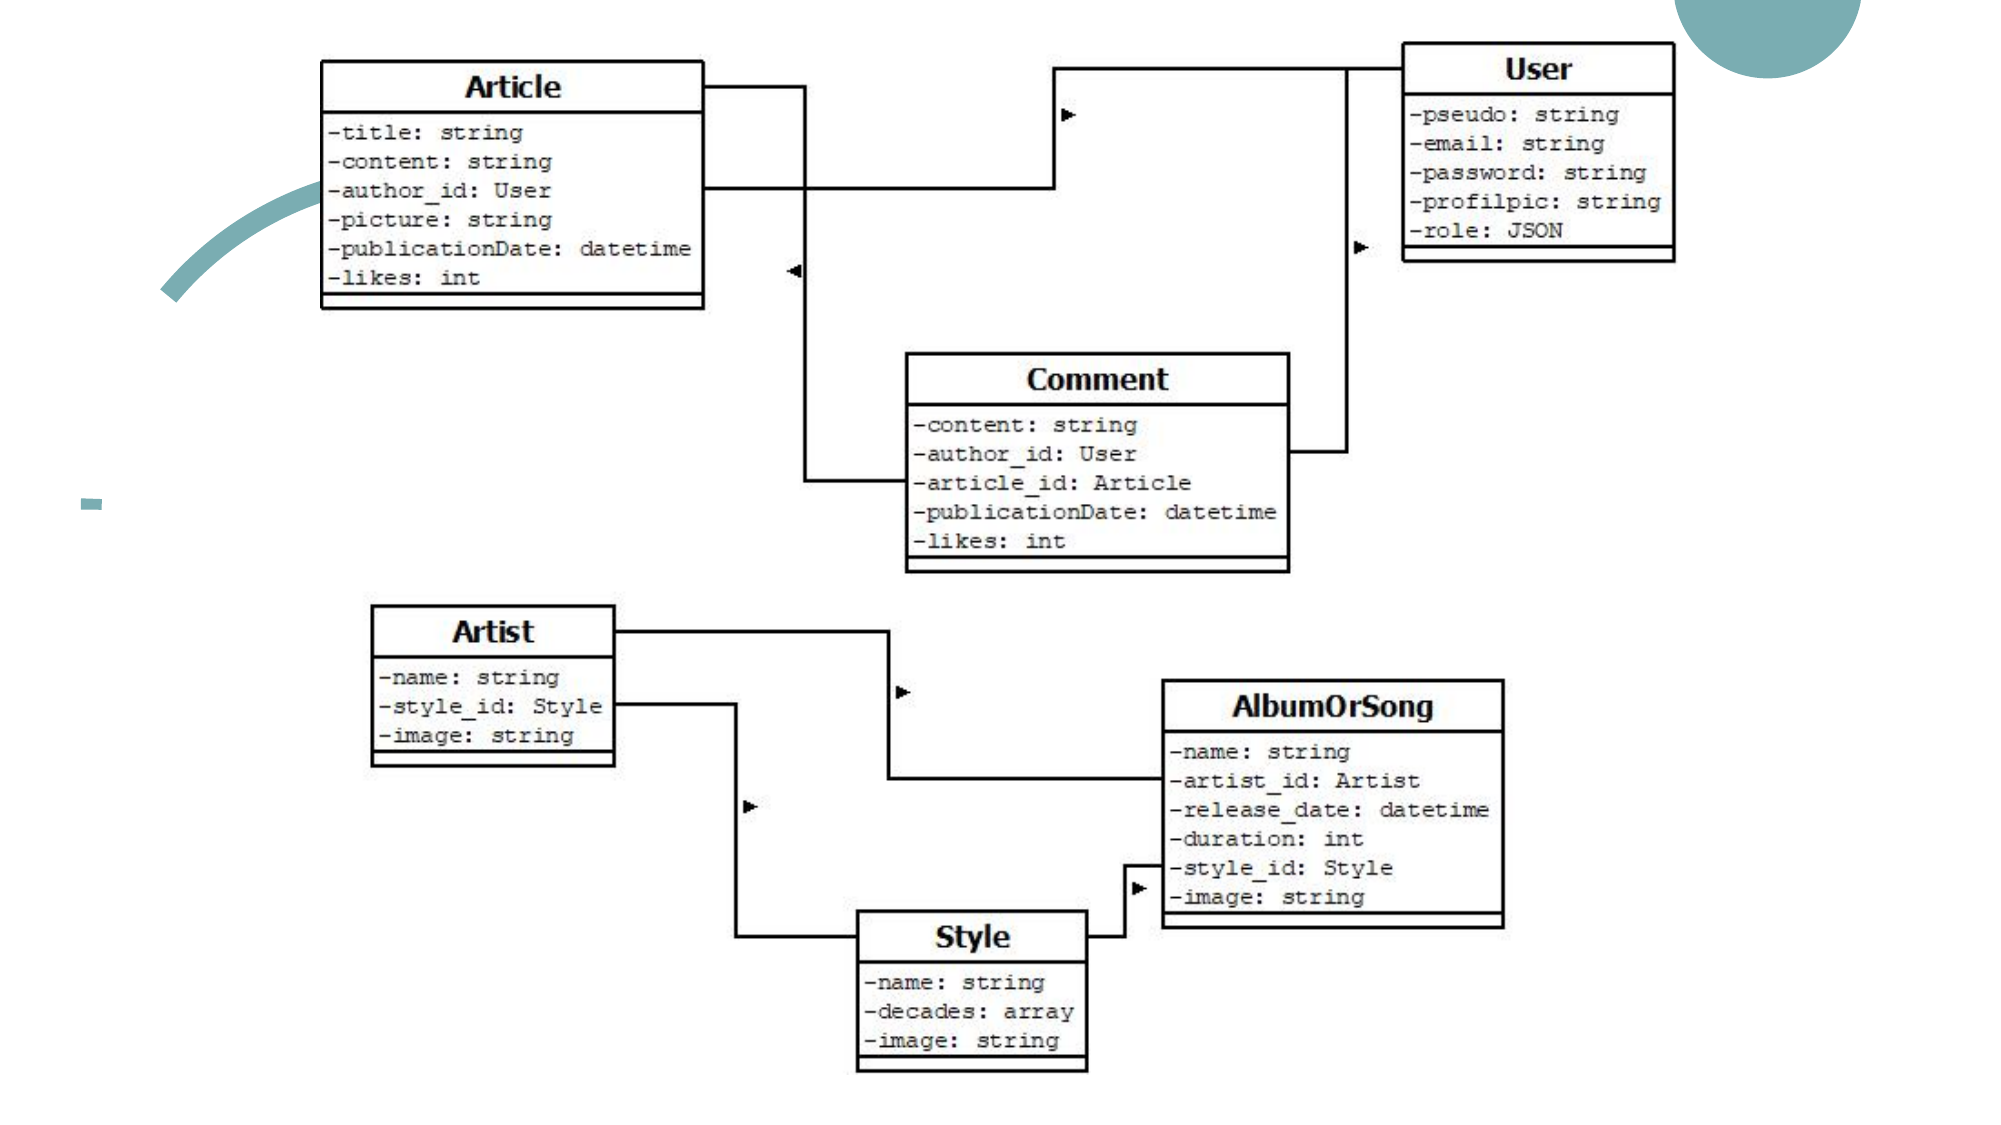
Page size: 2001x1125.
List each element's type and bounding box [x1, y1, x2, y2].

picture [320, 40, 1678, 1075]
